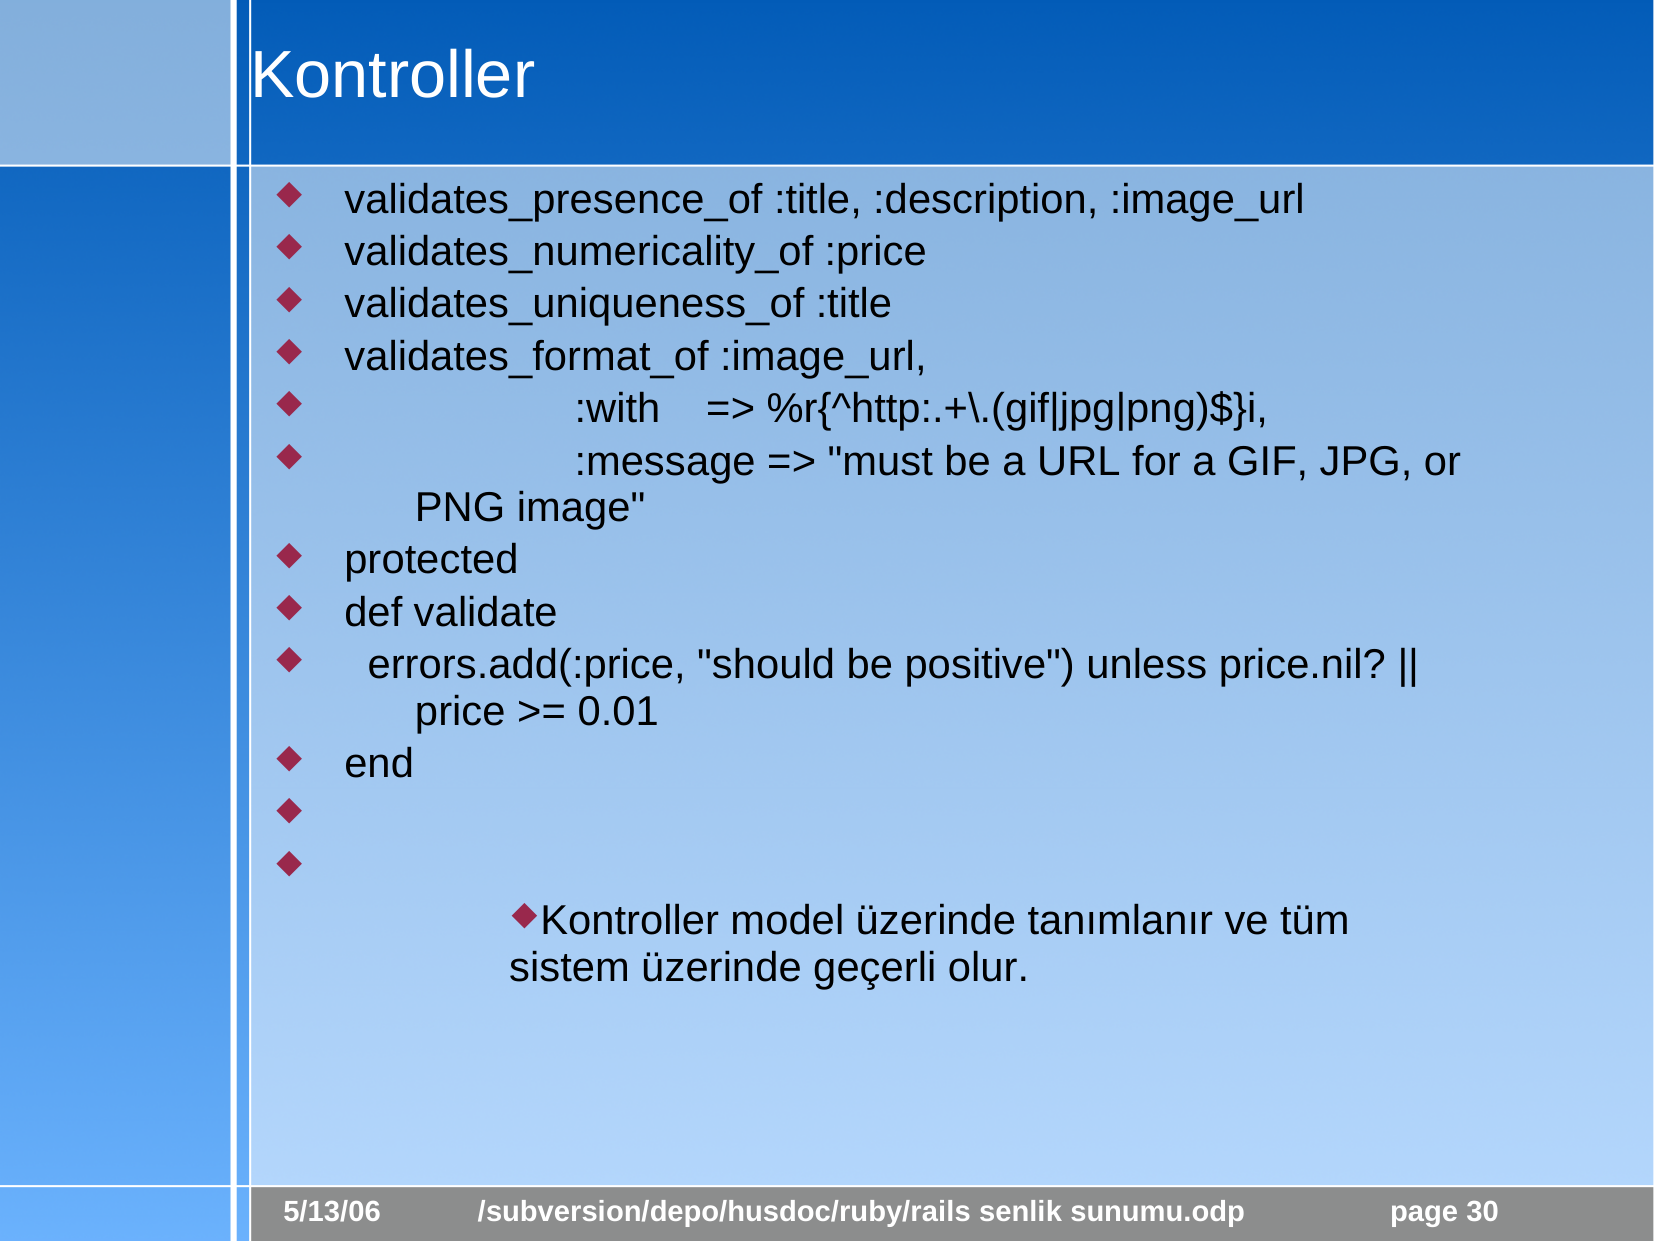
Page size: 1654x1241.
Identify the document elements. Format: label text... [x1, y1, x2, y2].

title Kontroller [250, 11, 1477, 137]
picture [0, 0, 1654, 1241]
list validates_presence_of :title, :description, :image_url validates_numericality_of :price validates_uniqueness_of :title validates_format_of :image_url, :with => %r{^http:.+\.(gif|jpg|png)$}i, :message => "must be a URL for a GIF, JPG, or PNG image" protected def validate errors.add(:price, "should be positive") unless price.nil? || price >= 0.01 end Kontroller model üzerinde tanımlanır ve tüm sistem üzerinde geçerli olur. [250, 175, 1477, 1079]
